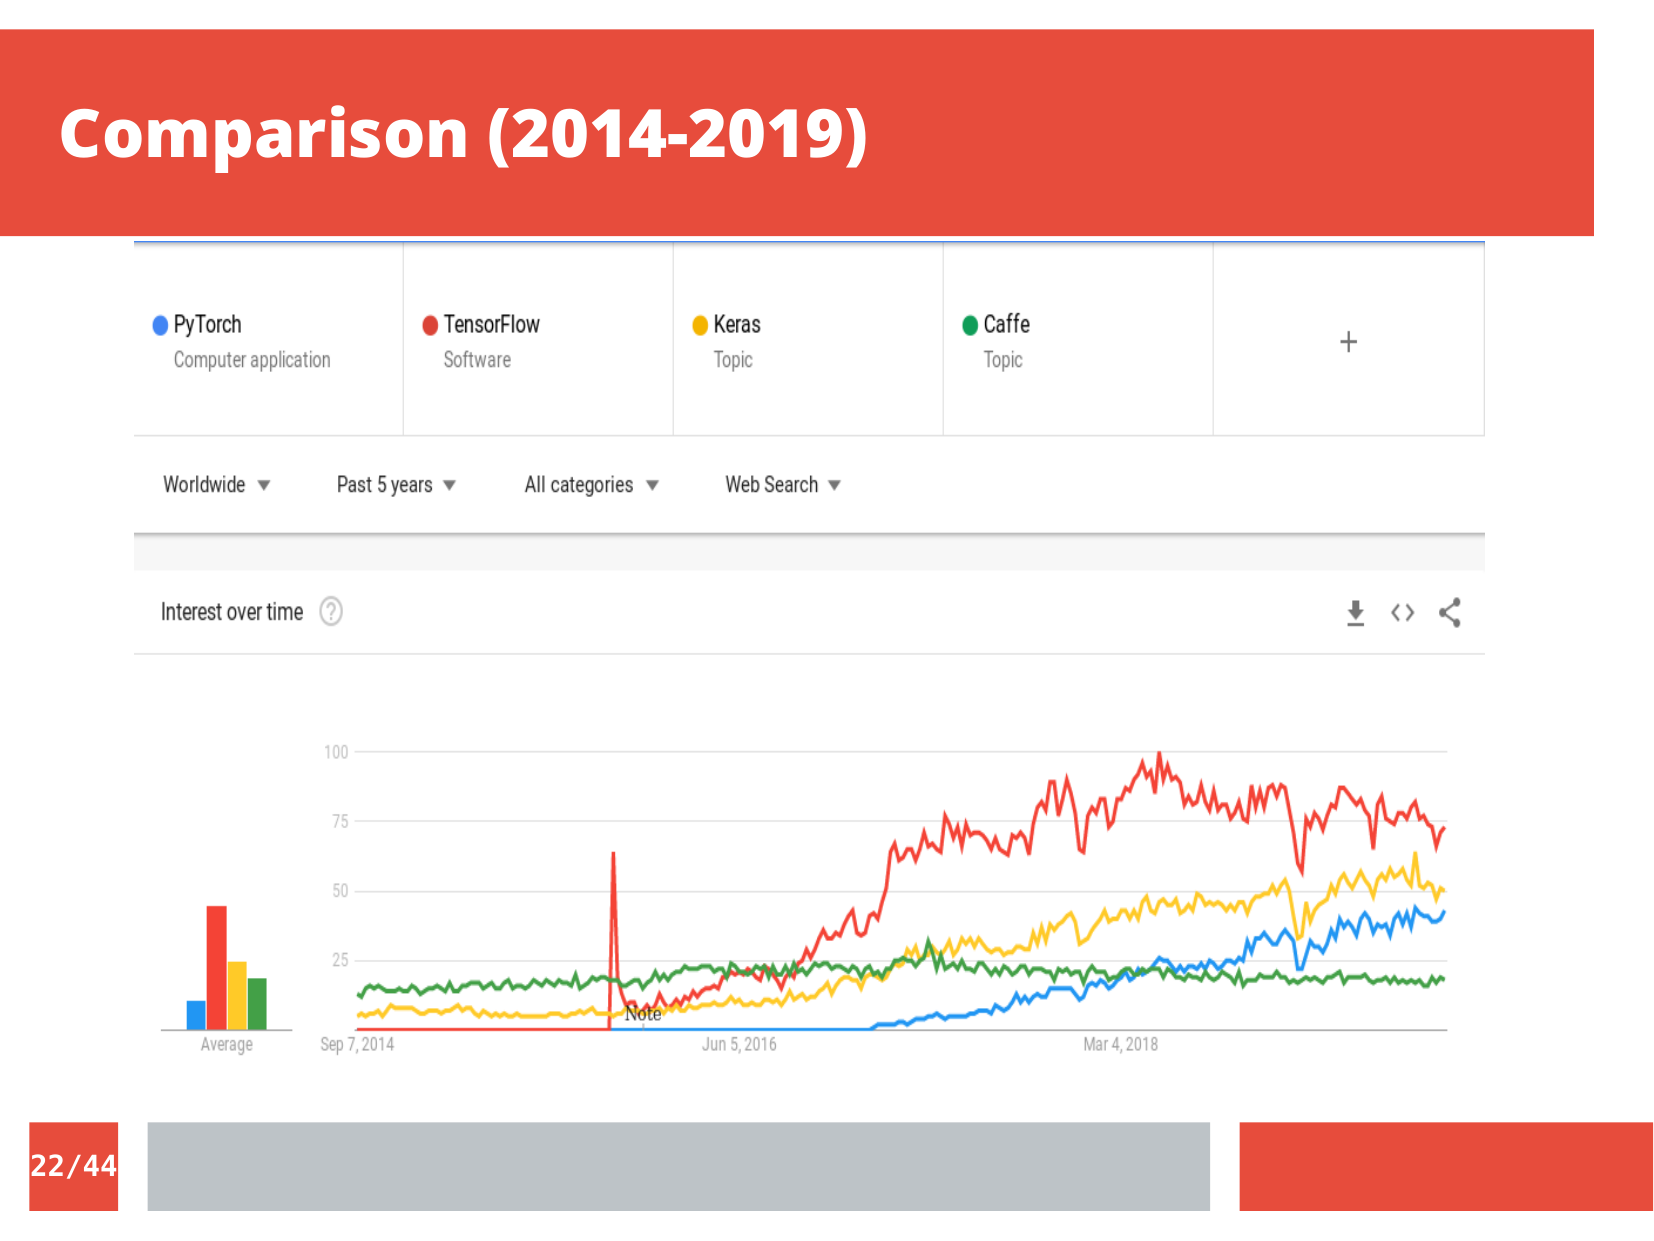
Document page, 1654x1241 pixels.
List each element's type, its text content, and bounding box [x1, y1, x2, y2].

title Comparison (2014-2019) [58, 90, 1594, 178]
picture [134, 241, 1485, 1111]
